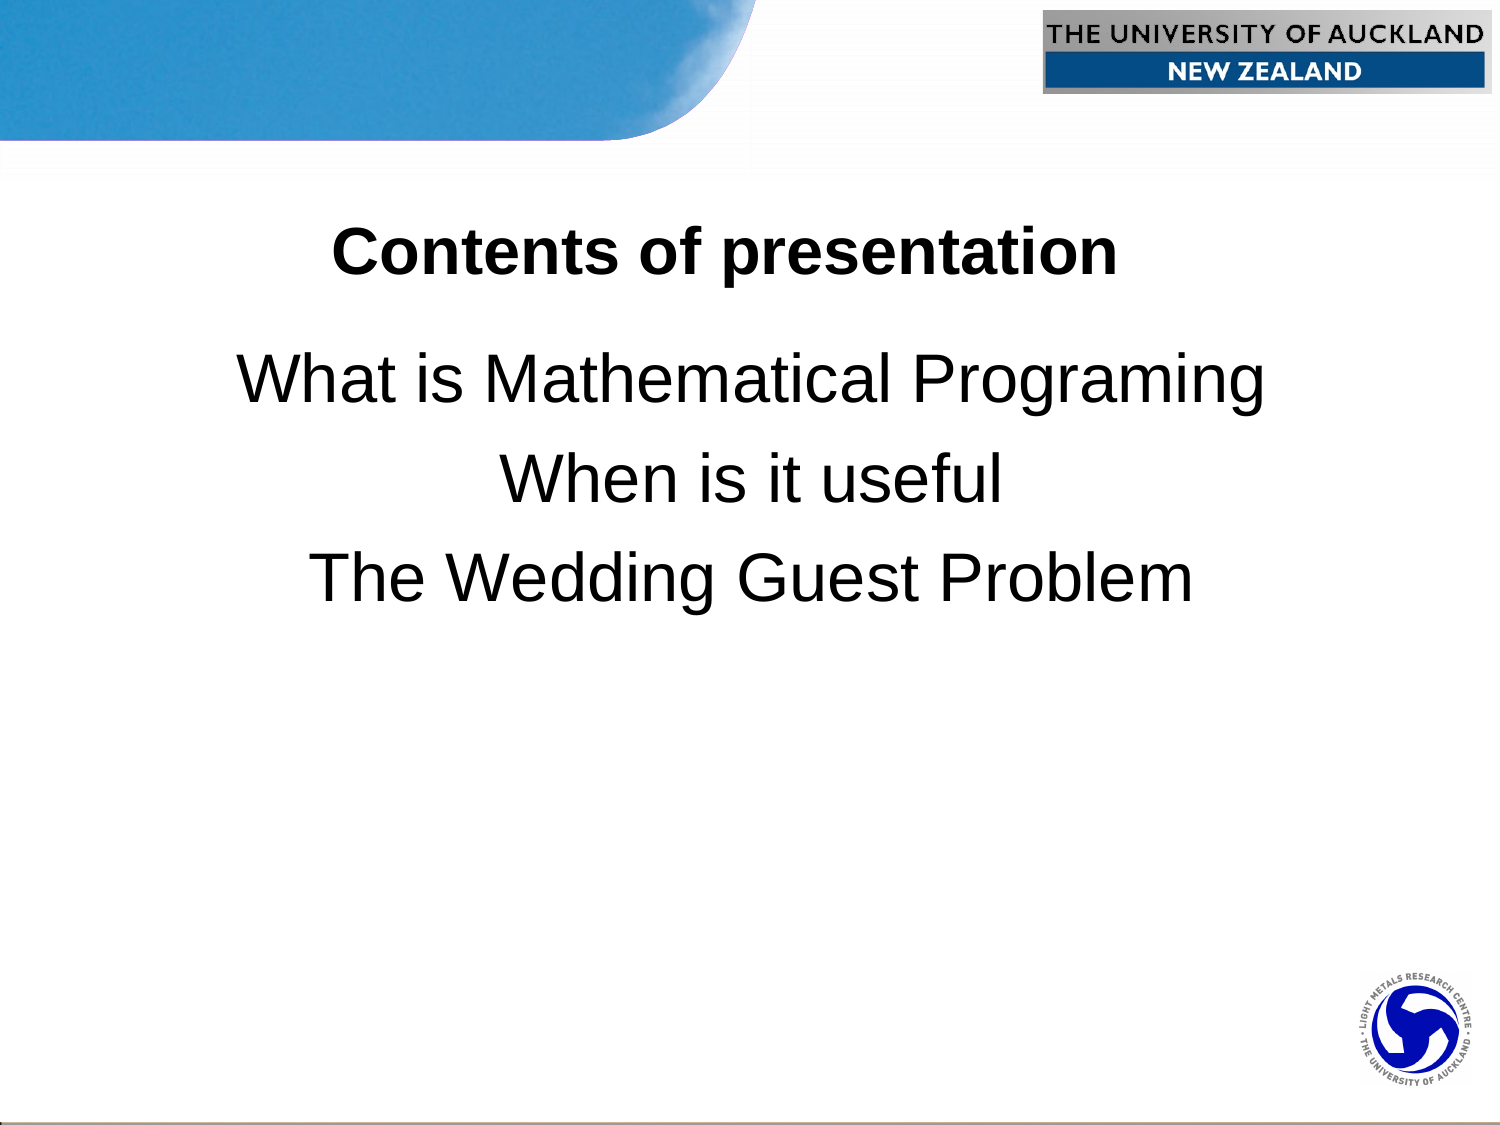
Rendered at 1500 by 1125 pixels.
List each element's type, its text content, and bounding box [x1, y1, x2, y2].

picture [0, 0, 1500, 181]
title Contents of presentation [88, 177, 1364, 325]
text_box What is Mathematical Programing When is it useful The Wedding Guest Problem [76, 326, 1427, 1069]
picture [1359, 972, 1472, 1086]
